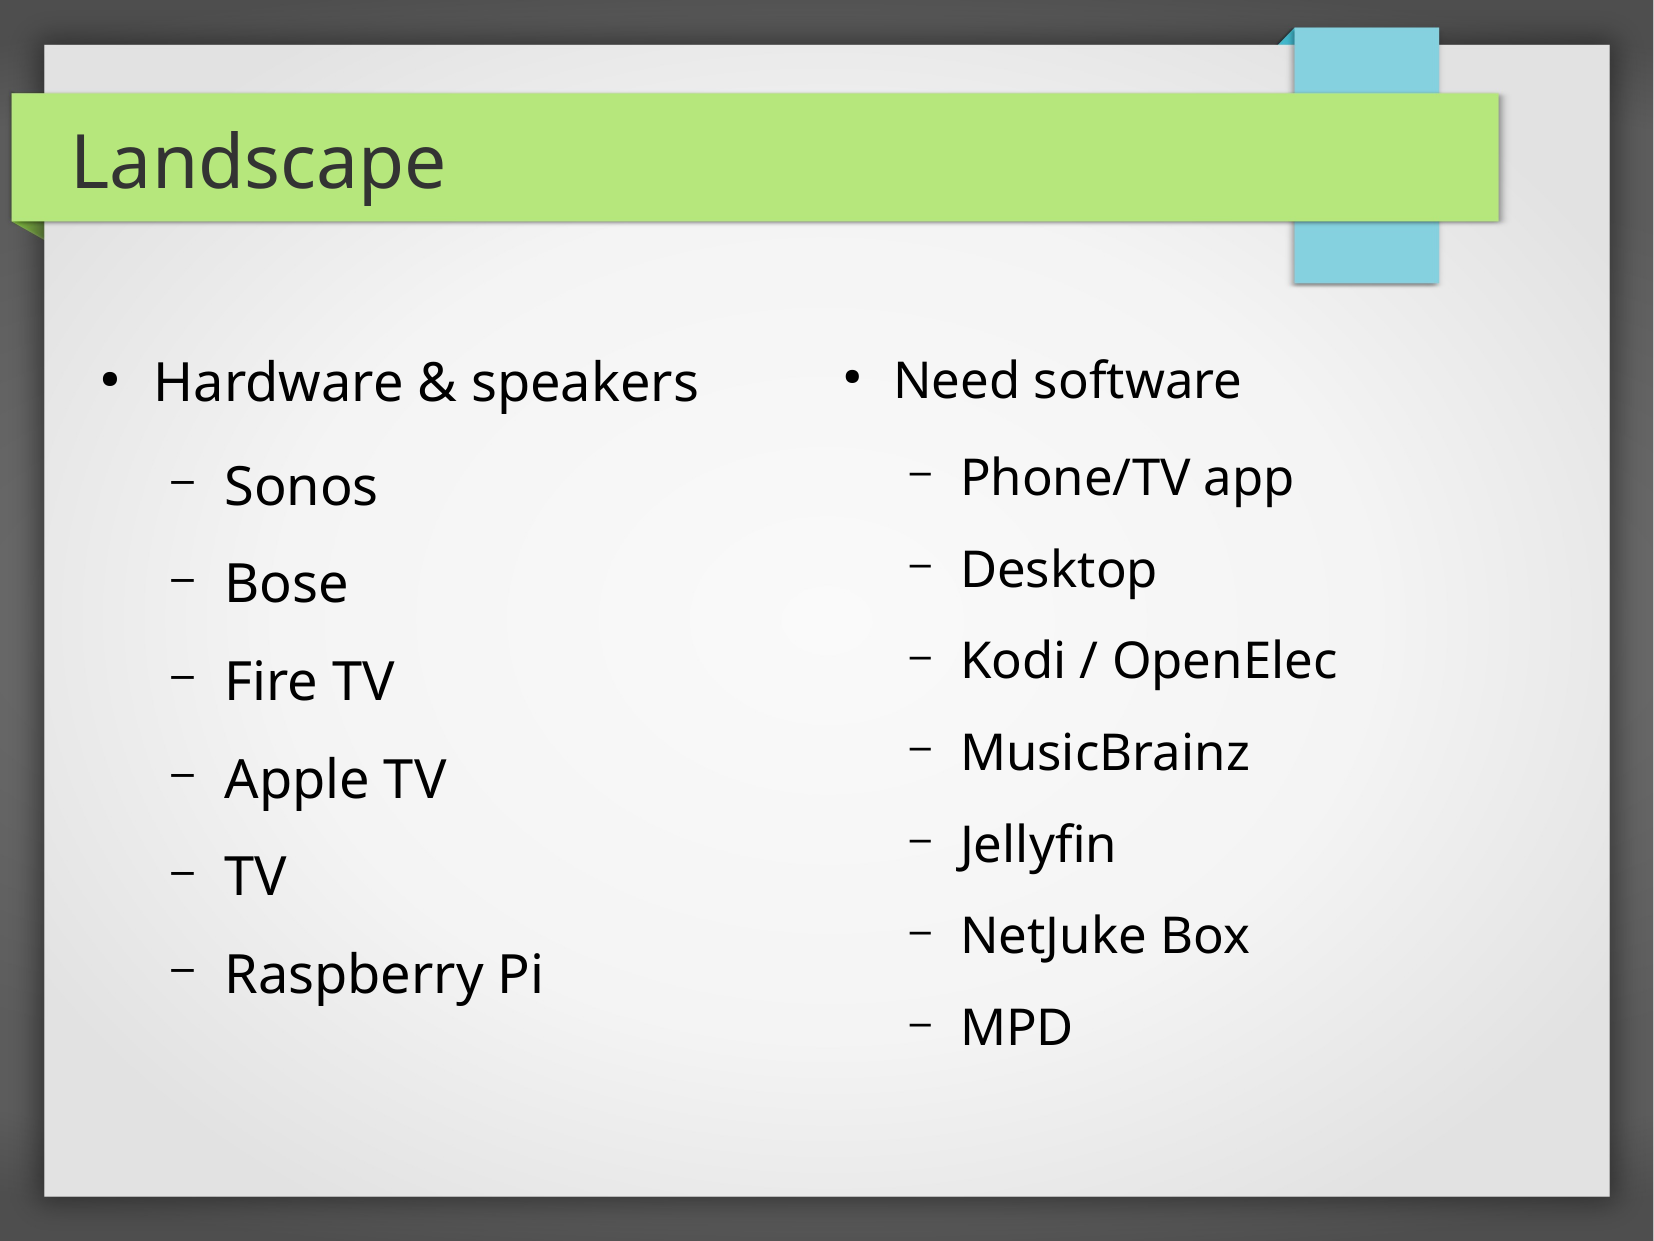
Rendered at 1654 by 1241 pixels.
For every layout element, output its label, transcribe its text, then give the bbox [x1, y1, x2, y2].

list Hardware & speakers Sonos Bose Fire TV Apple TV TV Raspberry Pi [82, 343, 826, 1063]
list Need software Phone/TV app Desktop Kodi / OpenElec MusicBrainz Jellyfin NetJuke Box MPD [826, 343, 1571, 1063]
picture [0, 0, 1654, 1241]
title Landscape [70, 106, 1229, 213]
